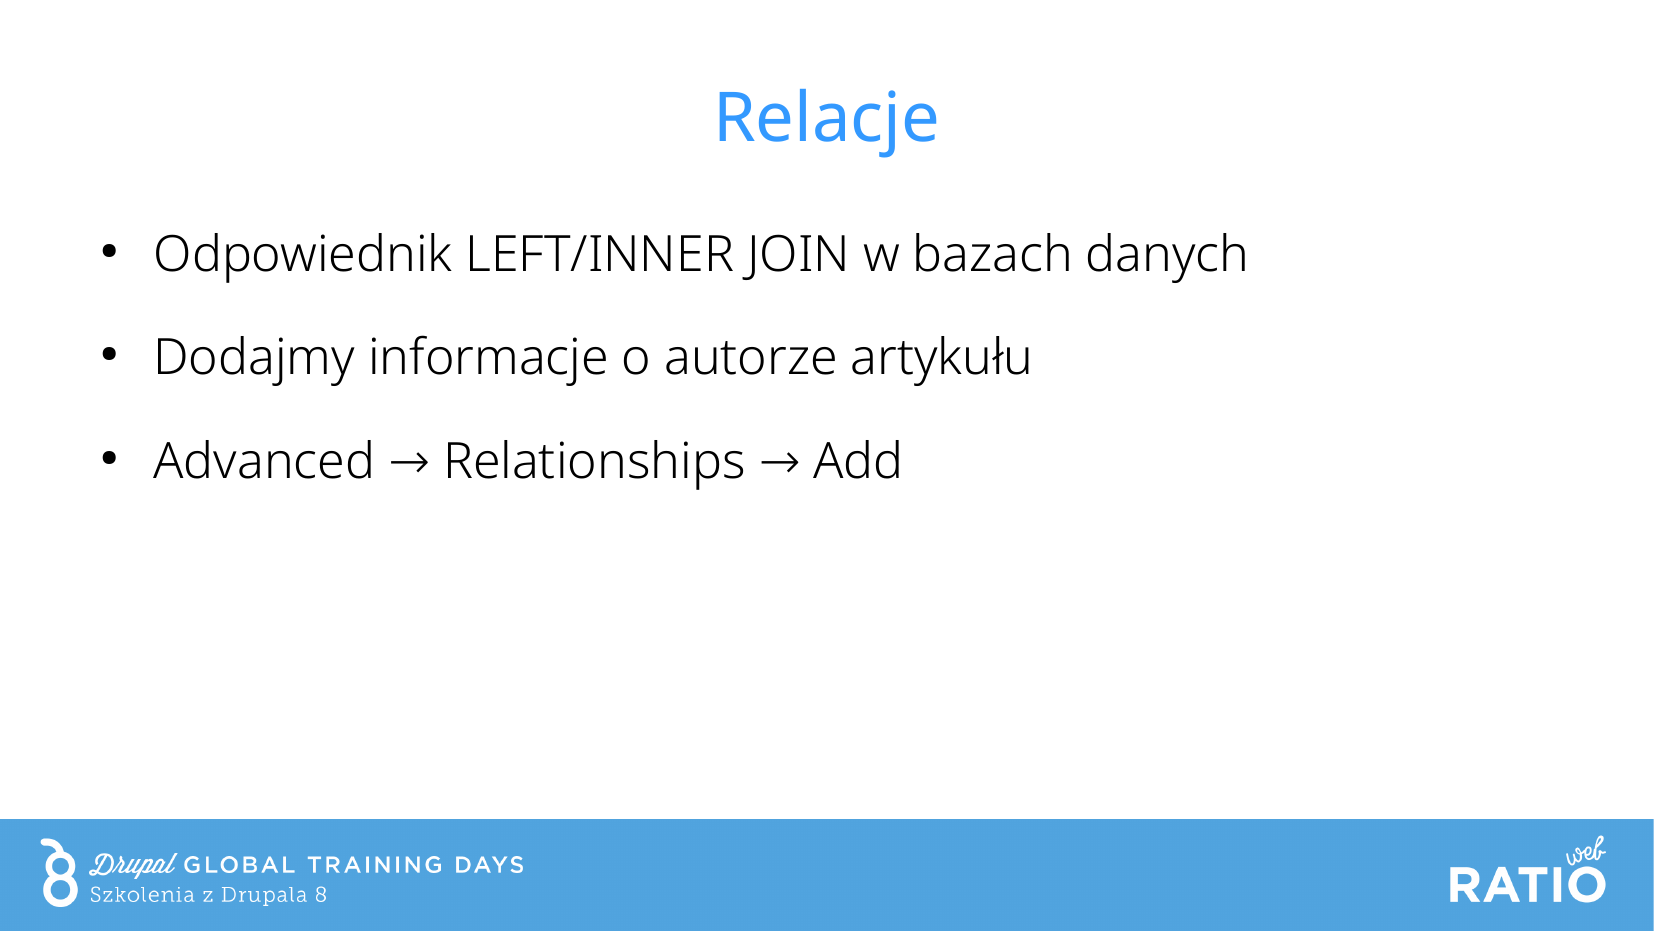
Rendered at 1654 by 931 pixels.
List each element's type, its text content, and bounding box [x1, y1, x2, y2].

title Relacje [82, 37, 1571, 193]
picture [0, 0, 1654, 931]
list Odpowiednik LEFT/INNER JOIN w bazach danych Dodajmy informacje o autorze artykułu Advanced → Relationships → Add [82, 217, 1571, 758]
